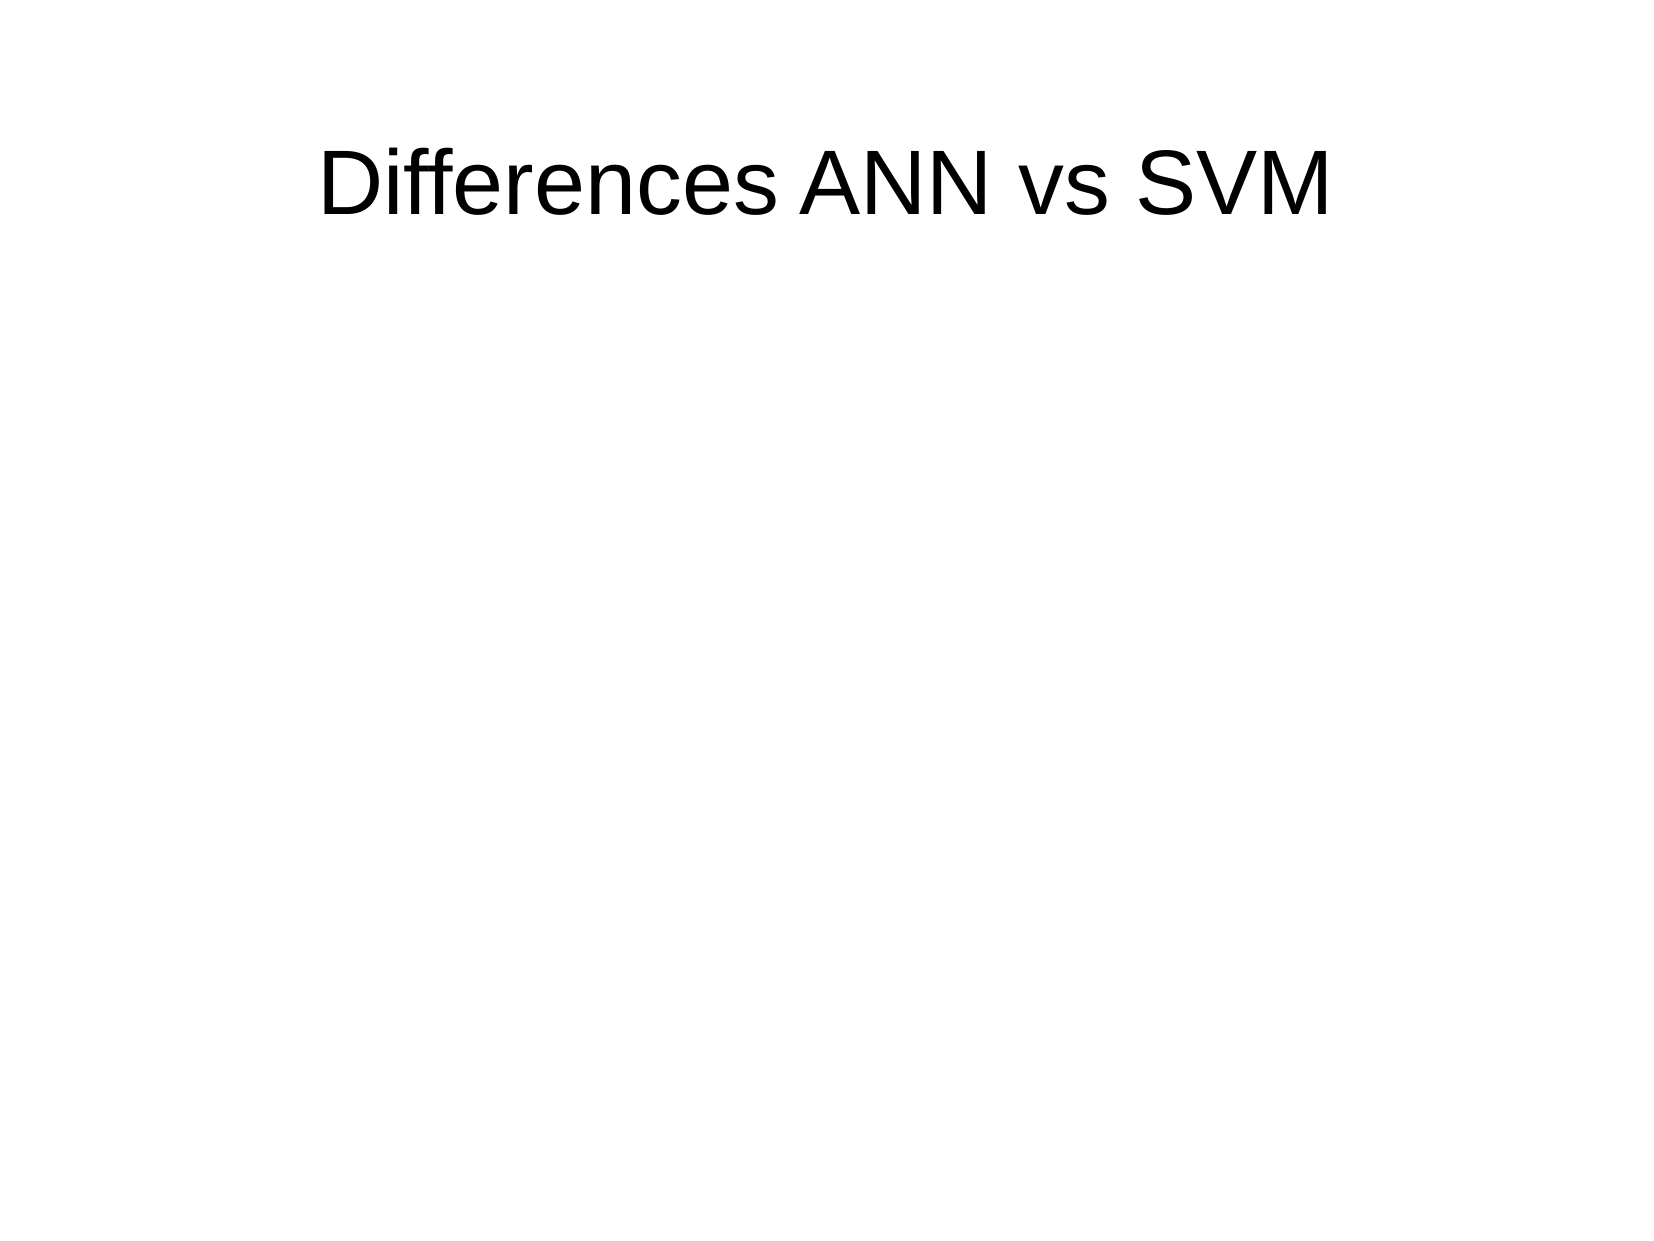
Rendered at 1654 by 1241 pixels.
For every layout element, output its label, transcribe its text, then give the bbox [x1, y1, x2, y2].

title Differences ANN vs SVM [82, 78, 1571, 287]
